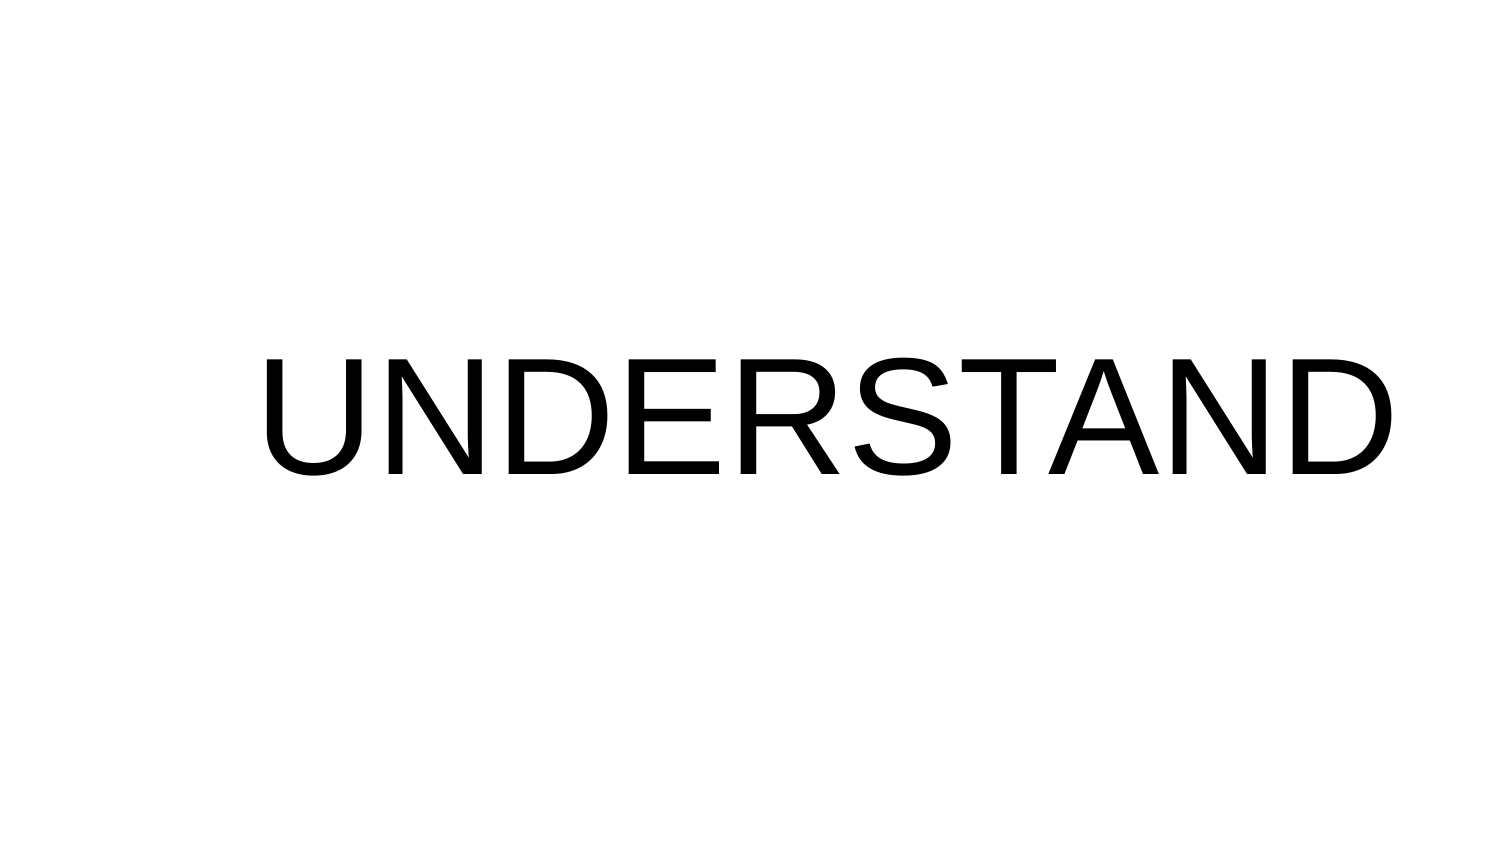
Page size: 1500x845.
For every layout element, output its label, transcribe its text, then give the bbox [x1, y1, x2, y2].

text_box UNDERSTAND [240, 316, 1471, 556]
